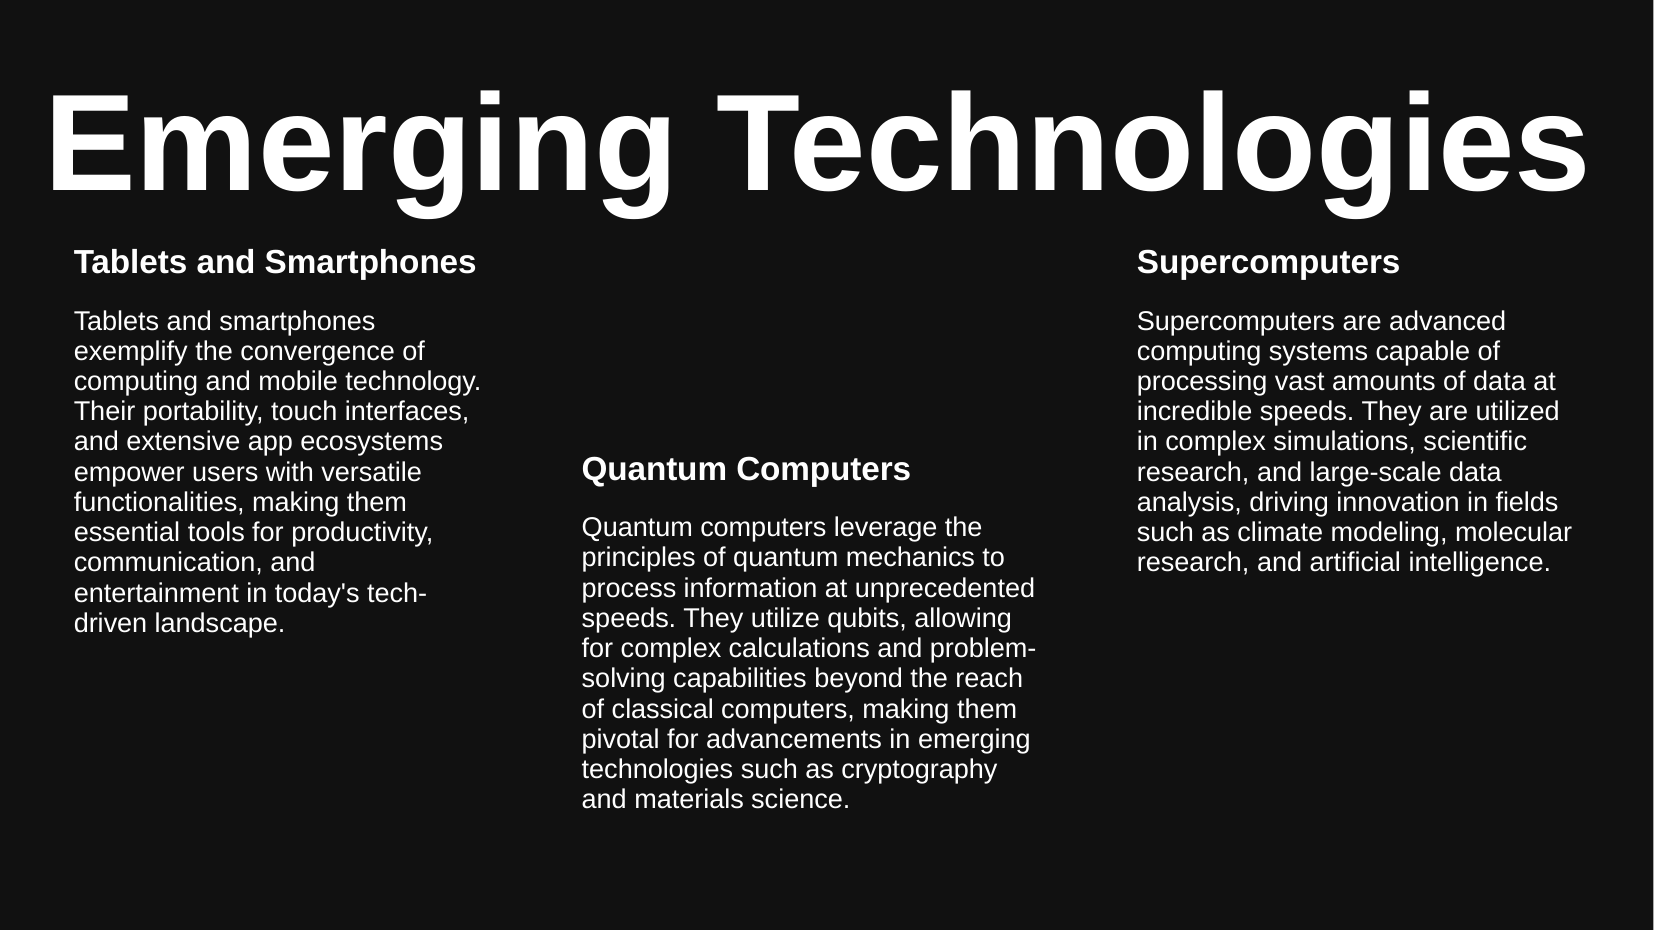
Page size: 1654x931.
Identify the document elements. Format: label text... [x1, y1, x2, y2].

text_box Emerging Technologies [29, 59, 1608, 291]
text_box Quantum Computers Quantum computers leverage the principles of quantum mechanics to process information at unprecedented speeds. They utilize qubits, allowing for complex calculations and problem-solving capabilities beyond the reach of classical computers, making them pivotal for advancements in emerging technologies such as cryptography and materials science. [566, 442, 1063, 931]
text_box Supercomputers Supercomputers are advanced computing systems capable of processing vast amounts of data at incredible speeds. They are utilized in complex simulations, scientific research, and large-scale data analysis, driving innovation in fields such as climate modeling, molecular research, and artificial intelligence. [1122, 236, 1595, 860]
text_box Tablets and Smartphones Tablets and smartphones exemplify the convergence of computing and mobile technology. Their portability, touch interfaces, and extensive app ecosystems empower users with versatile functionalities, making them essential tools for productivity, communication, and entertainment in today's tech-driven landscape. [59, 236, 502, 690]
